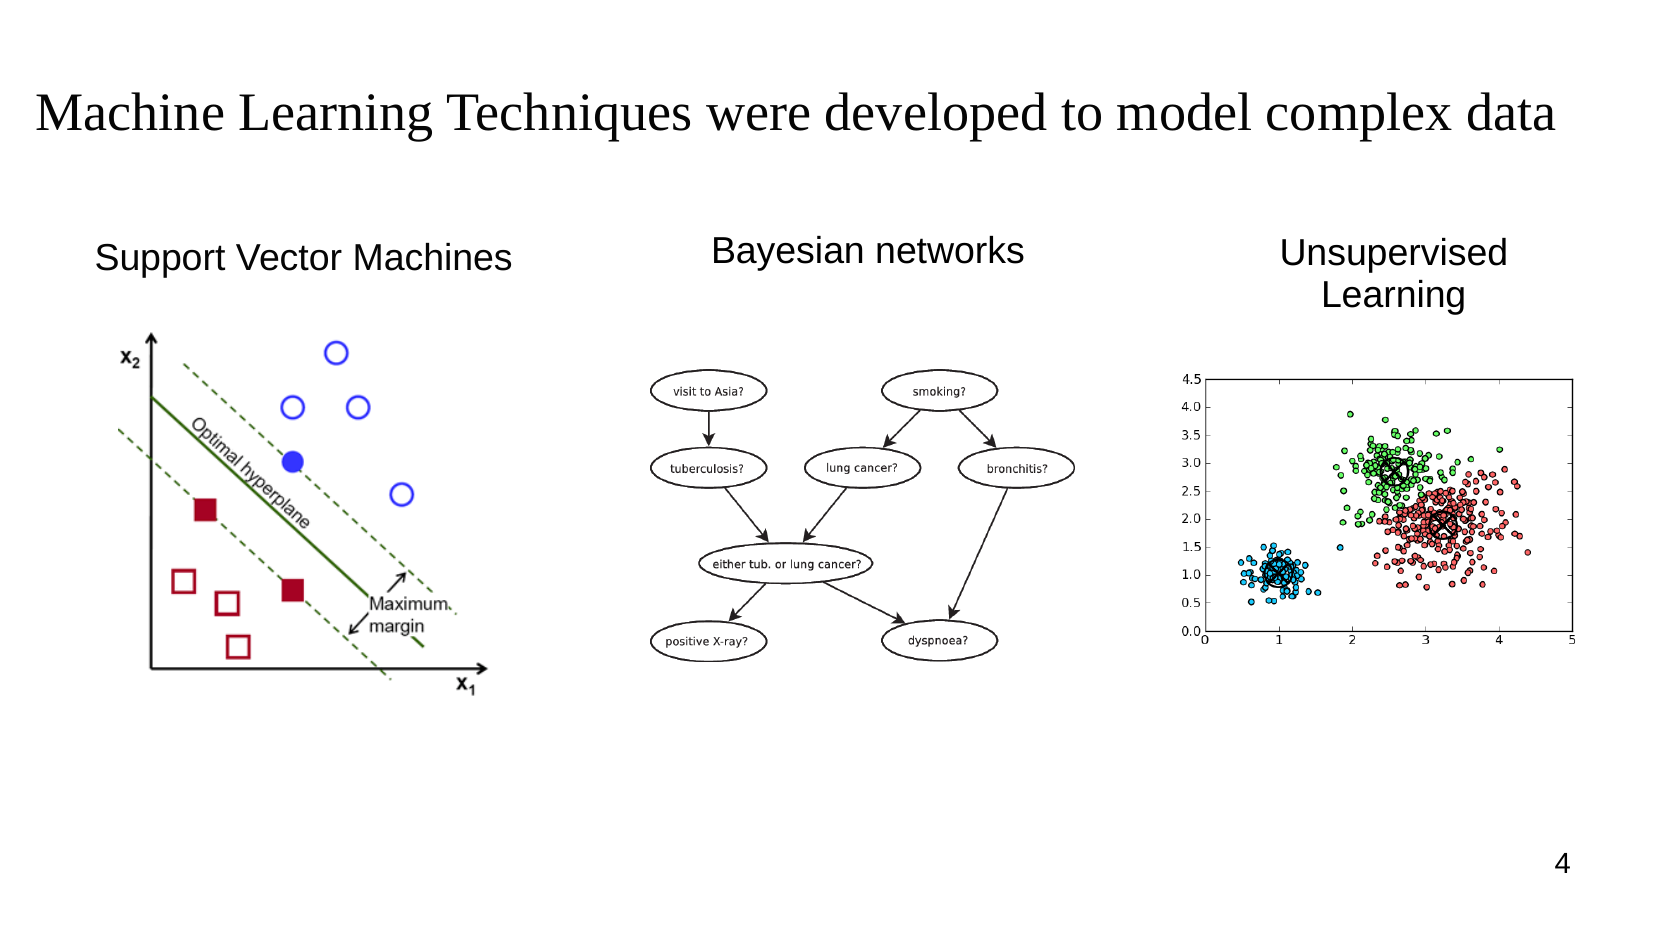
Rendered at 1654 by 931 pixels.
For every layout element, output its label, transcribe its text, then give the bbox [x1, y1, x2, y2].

title Machine Learning Techniques were developed to model complex data [35, 35, 1607, 189]
list Support Vector Machines [23, 236, 538, 378]
text_box Bayesian networks [637, 221, 1099, 343]
picture [650, 369, 1075, 662]
picture [1146, 347, 1619, 662]
picture [118, 330, 490, 697]
text_box Unsupervised Learning [1228, 224, 1560, 343]
